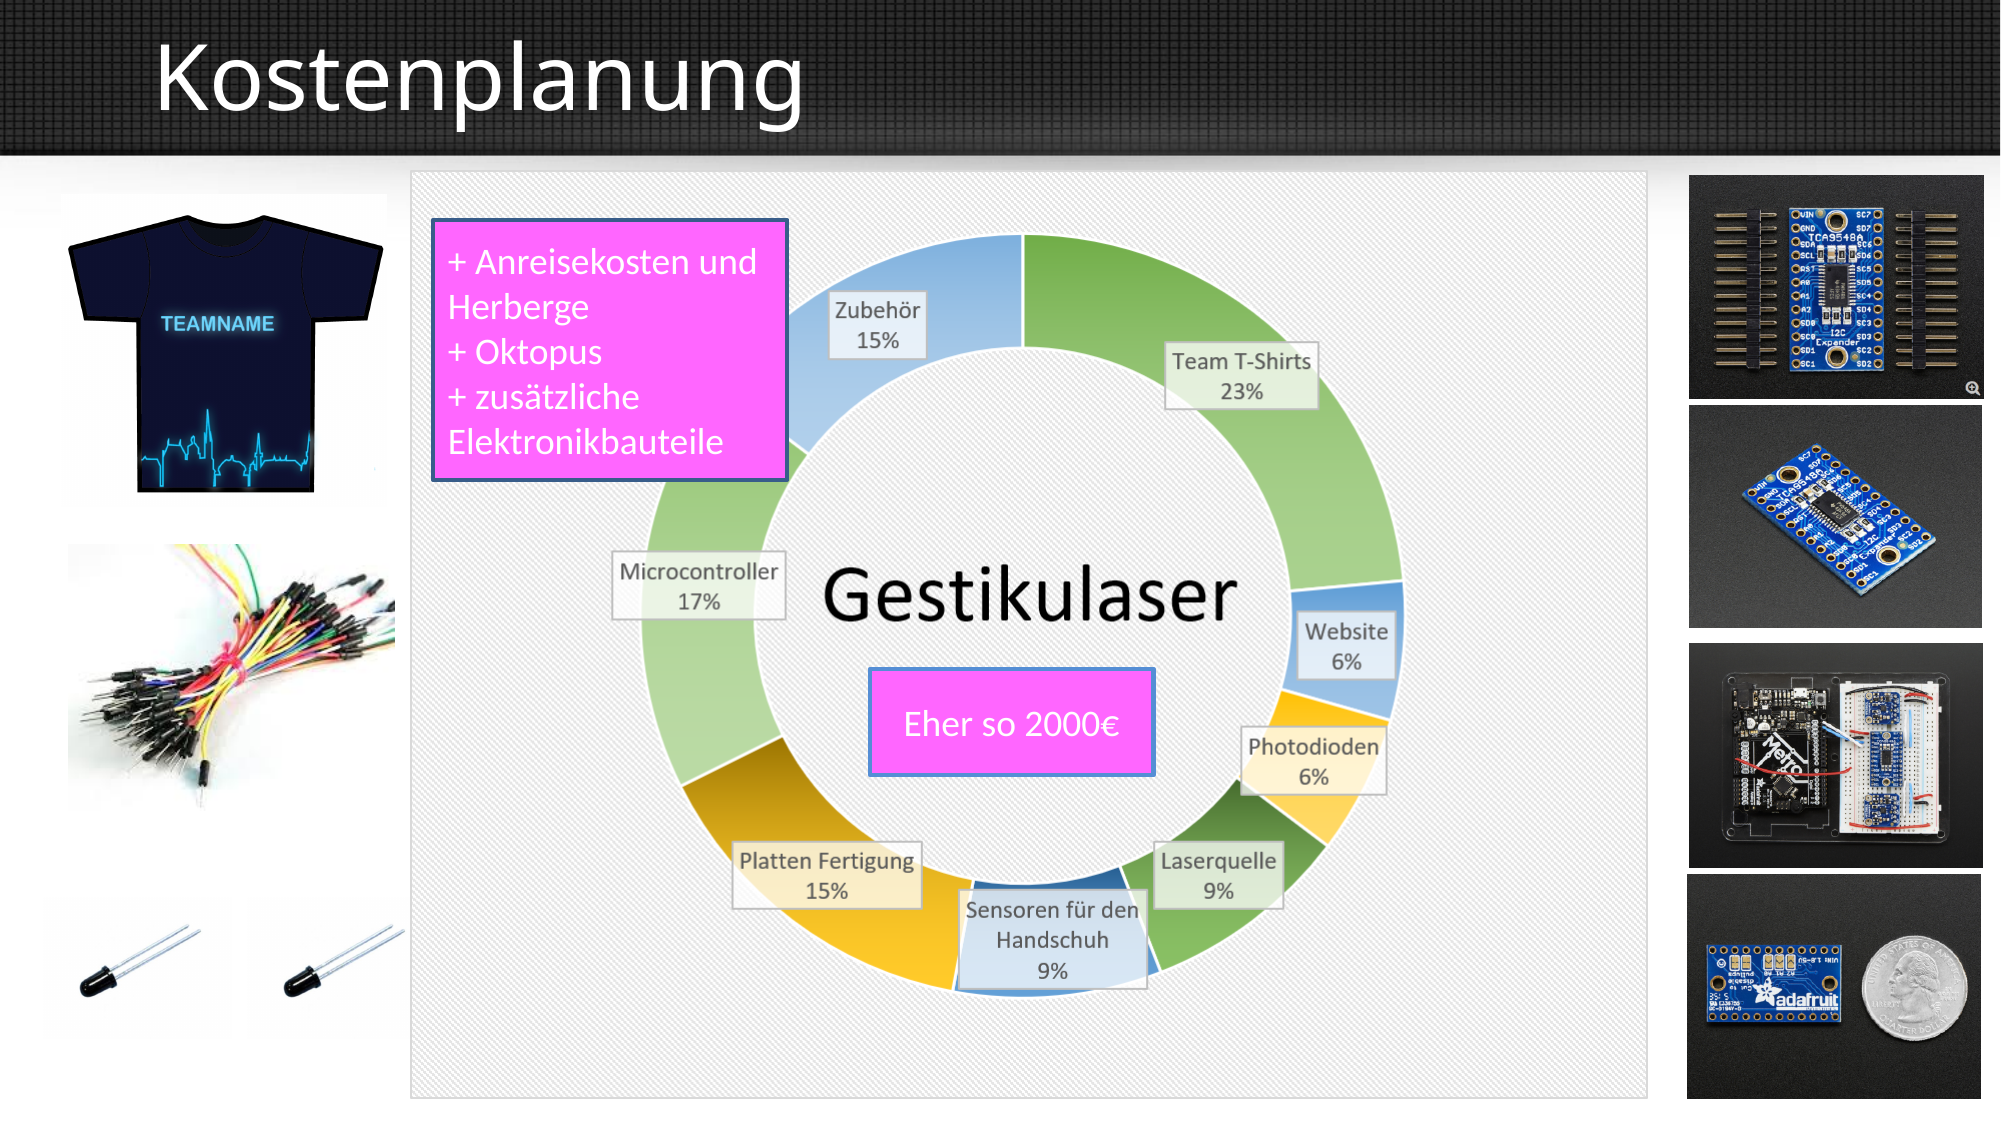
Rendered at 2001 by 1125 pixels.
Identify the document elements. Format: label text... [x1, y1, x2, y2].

text_box + Anreisekosten und Herberge + Oktopus + zusätzliche Elektronikbauteile [433, 220, 787, 480]
text_box Eher so 2000€ [870, 669, 1154, 775]
title Kostenplanung [137, 0, 1863, 190]
picture [43, 897, 232, 1039]
picture [247, 170, 1648, 1099]
picture [1689, 175, 1984, 399]
picture [1689, 643, 1983, 868]
picture [68, 544, 395, 819]
picture [61, 194, 387, 507]
picture [1687, 874, 1981, 1099]
picture [1689, 405, 1982, 629]
